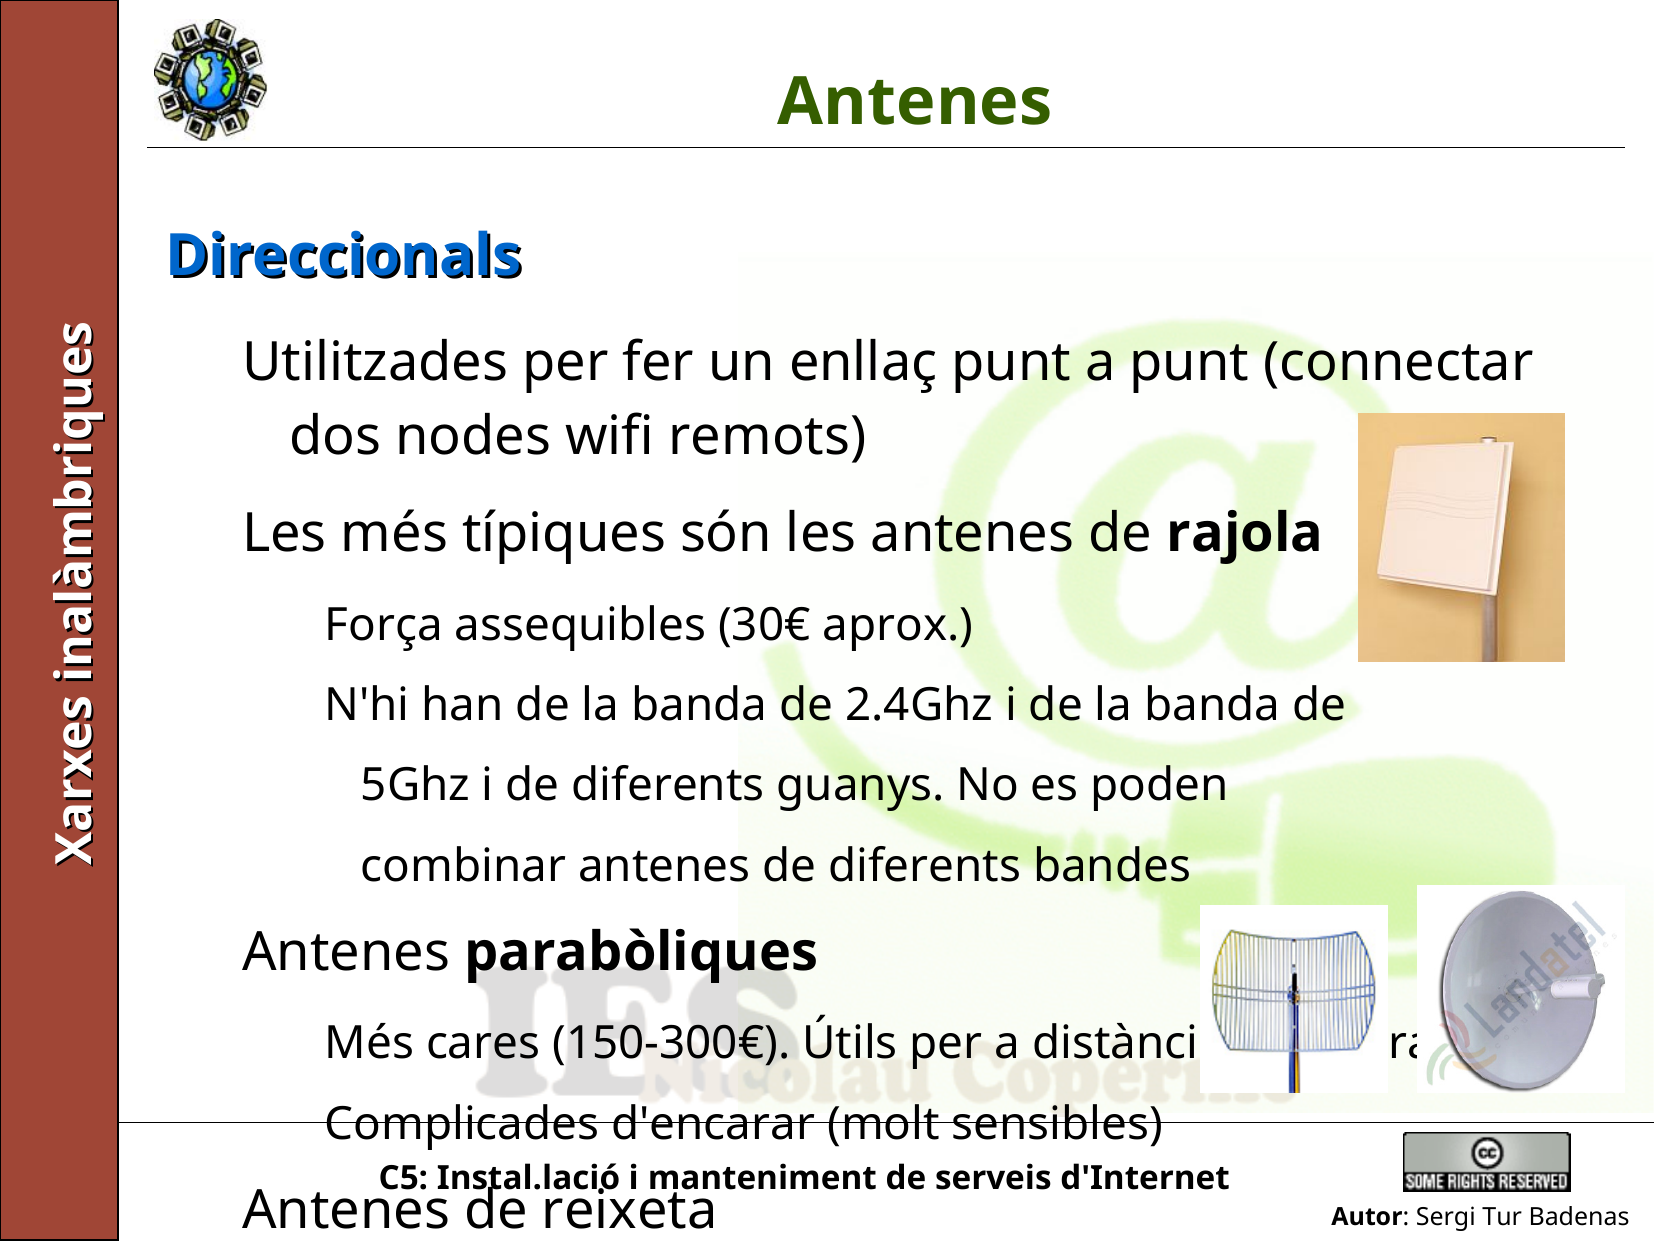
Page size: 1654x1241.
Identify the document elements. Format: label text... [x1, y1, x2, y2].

list Direccionals Utilitzades per fer un enllaç punt a punt (connectar dos nodes wifi remots) Les més típiques són les antenes de rajola Força assequibles (30€ aprox.) N'hi han de la banda de 2.4Ghz i de la banda de 5Ghz i de diferents guanys. No es poden combinar antenes de diferents bandes Antenes parabòliques Més cares (150-300€). Útils per a distàncies més grans Complicades d'encarar (molt sensibles) Antenes de reixeta 80-200€. Distàncies mitjanes [147, 213, 1636, 1094]
picture [1403, 1132, 1571, 1192]
picture [1200, 905, 1388, 1093]
picture [1358, 413, 1565, 662]
title Antenes [171, 56, 1654, 141]
picture [466, 252, 1654, 1117]
picture [1417, 885, 1625, 1093]
picture [154, 19, 268, 142]
